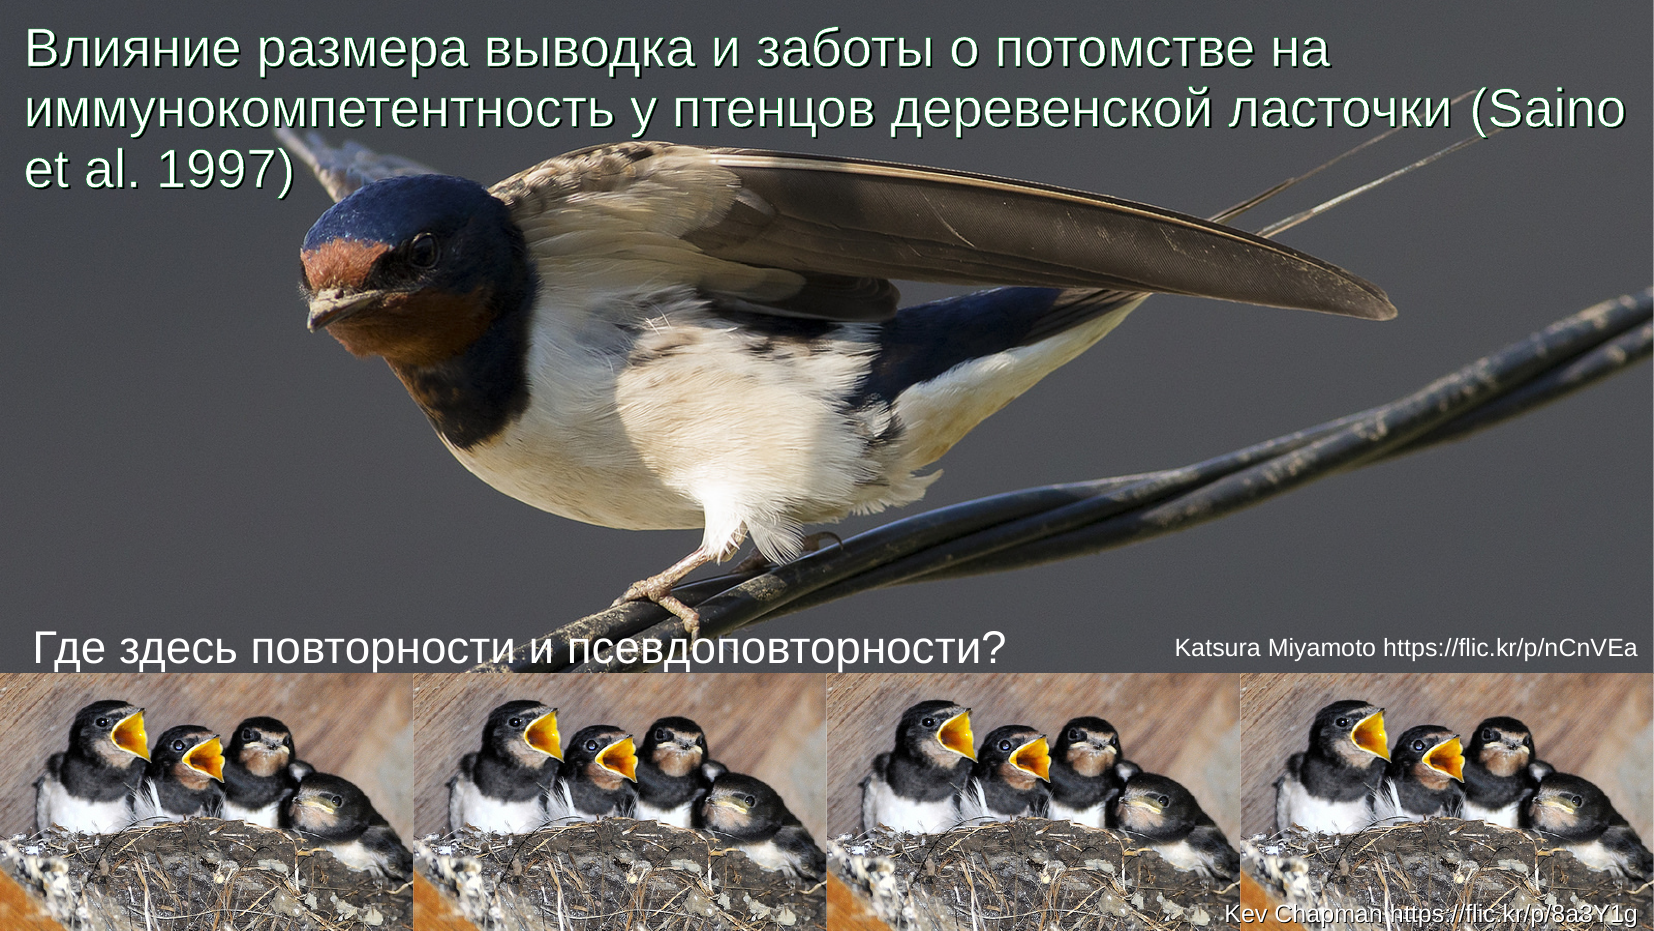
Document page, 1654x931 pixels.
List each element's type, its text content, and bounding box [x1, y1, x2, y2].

text_box Где здесь повторности и псевдоповторности? [17, 614, 1164, 681]
picture [0, 0, 1654, 931]
text_box Kev Chapman https://flic.kr/p/8a3Y1g [1005, 892, 1654, 931]
title Влияние размера выводка и заботы о потомстве на иммунокомпетентность у птенцов деревенской ласточки (Saino et al. 1997) [23, 16, 1630, 199]
text_box Katsura Miyamoto https://flic.kr/p/nCnVEa [1164, 625, 1654, 673]
